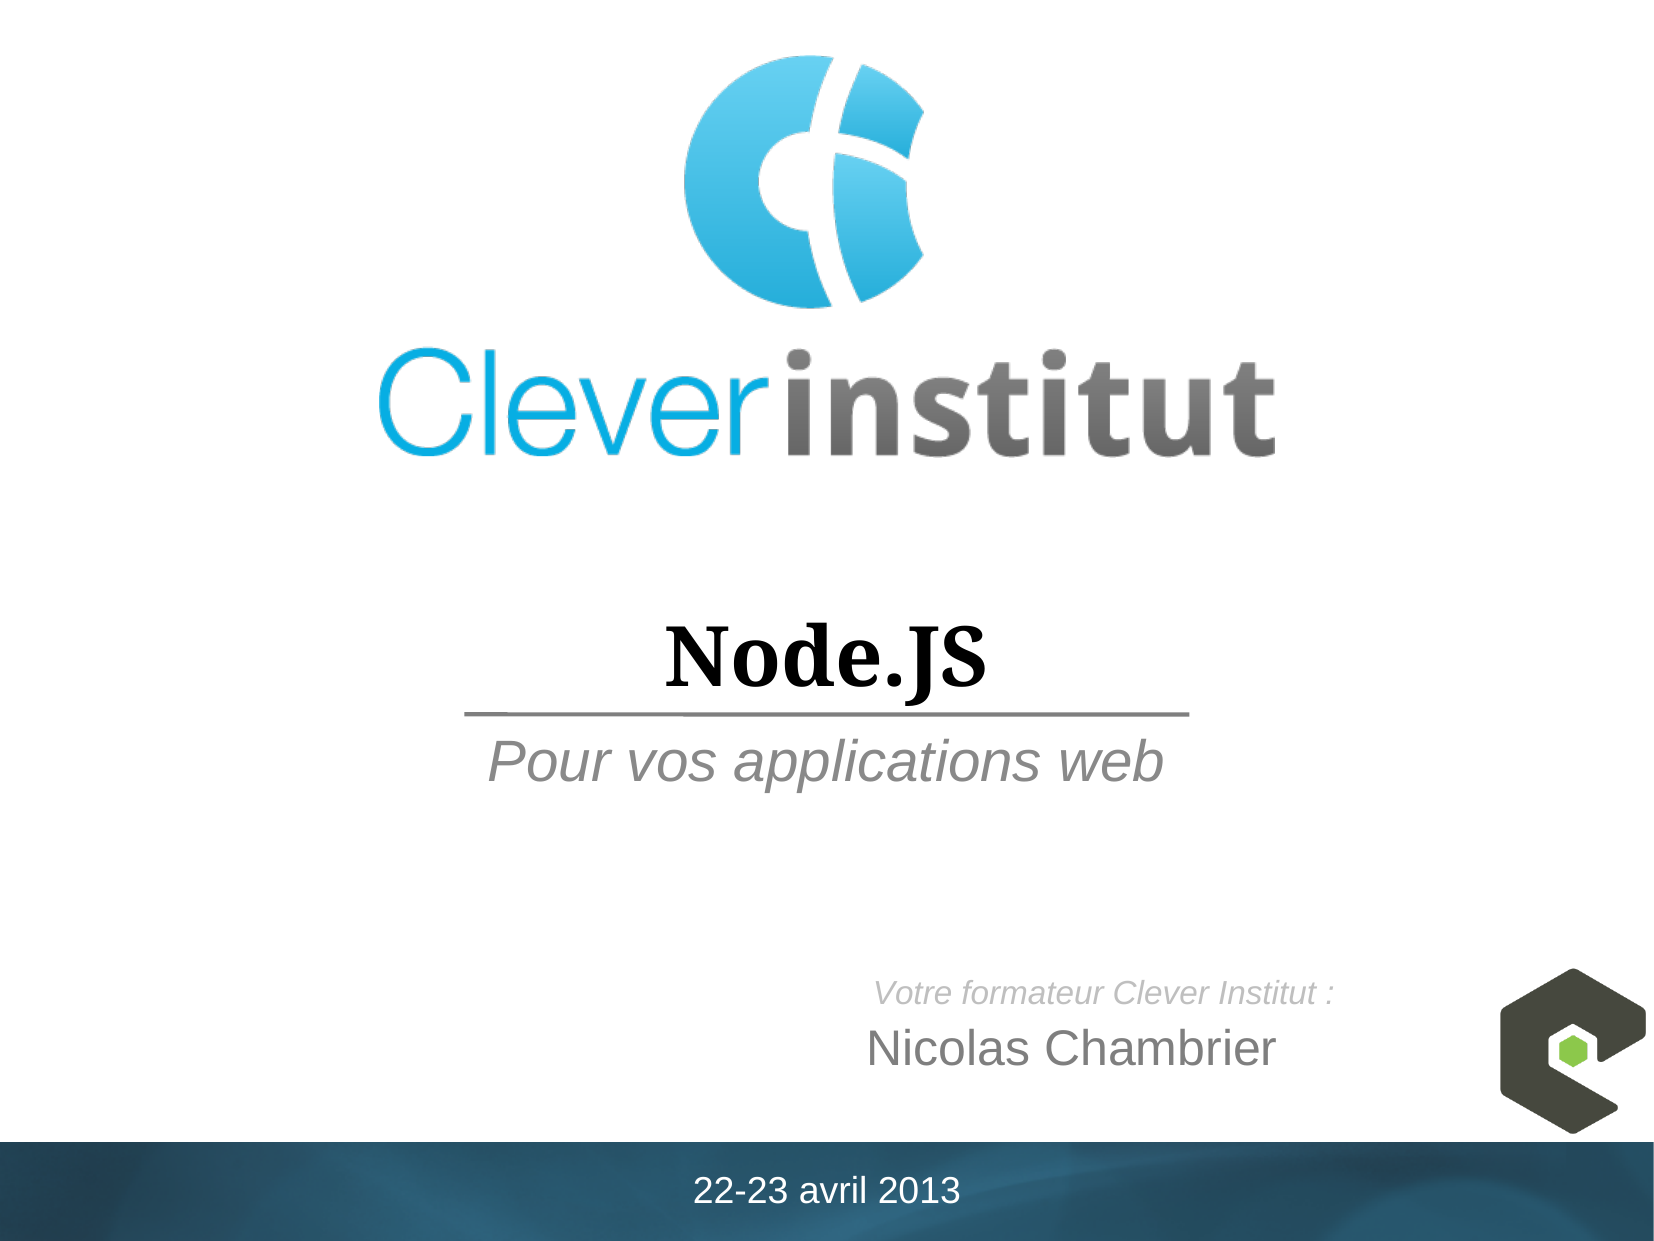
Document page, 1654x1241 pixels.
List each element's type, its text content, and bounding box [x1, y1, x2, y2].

list Nicolas Chambrier [851, 1007, 1602, 1083]
text_box Pour vos applications web [248, 715, 1406, 921]
picture [1500, 968, 1646, 1134]
picture [379, 55, 1275, 458]
title Node.JS [123, 482, 1530, 711]
